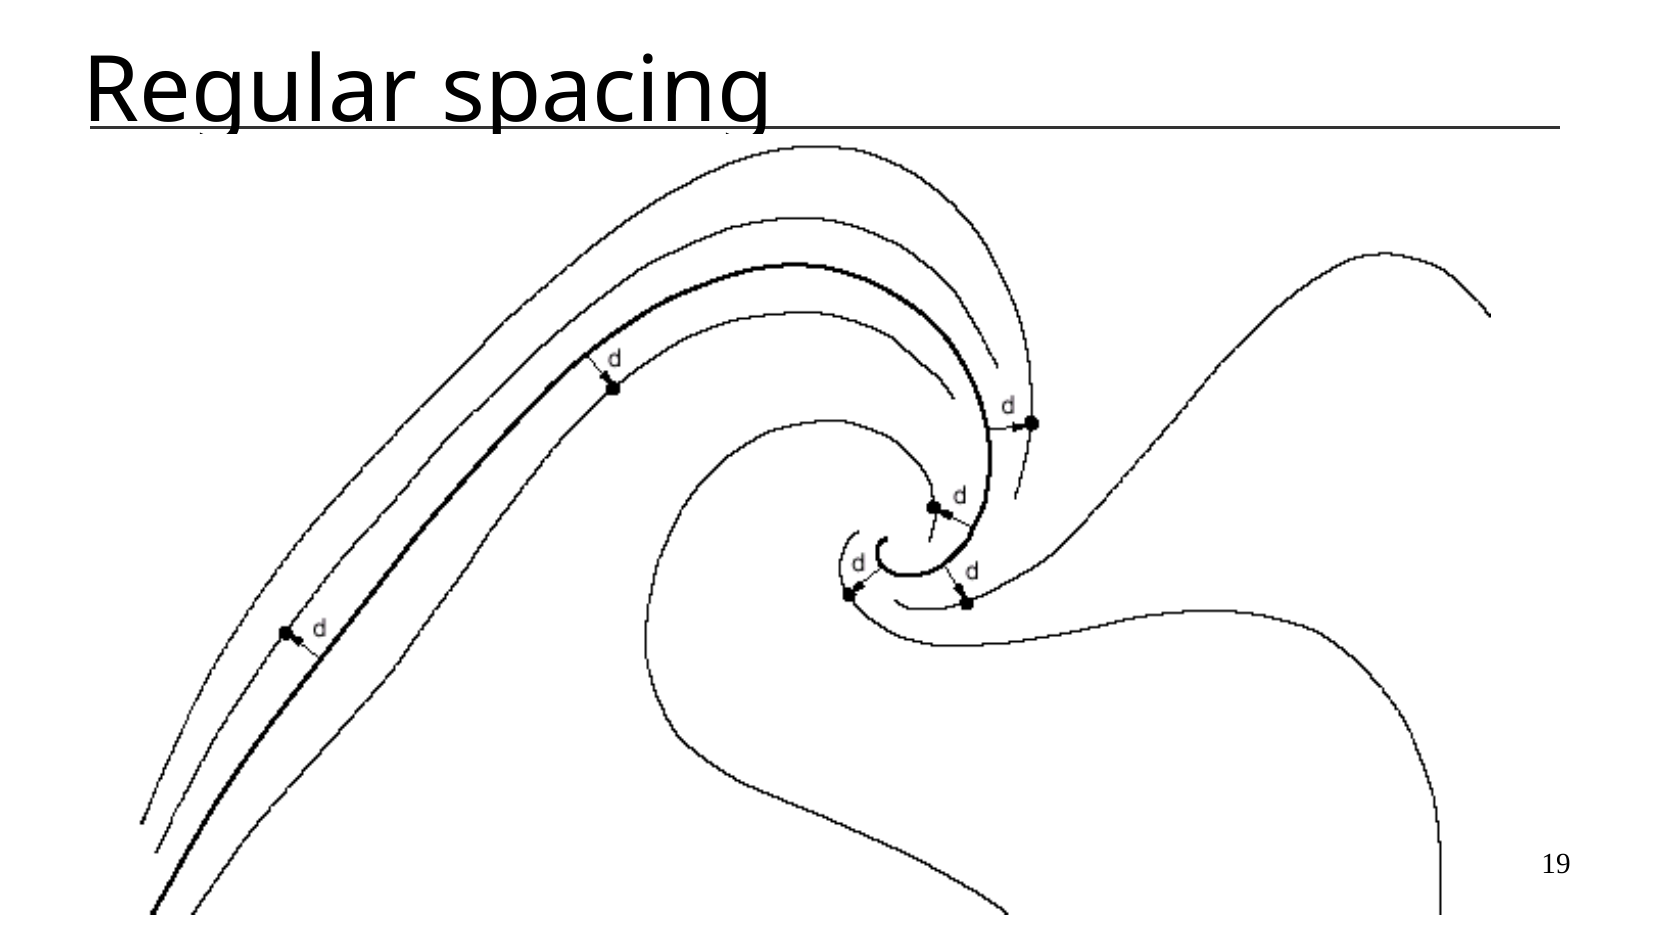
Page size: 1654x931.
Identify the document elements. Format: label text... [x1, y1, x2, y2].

title Regular spacing [82, 32, 1571, 140]
picture [116, 134, 1491, 916]
